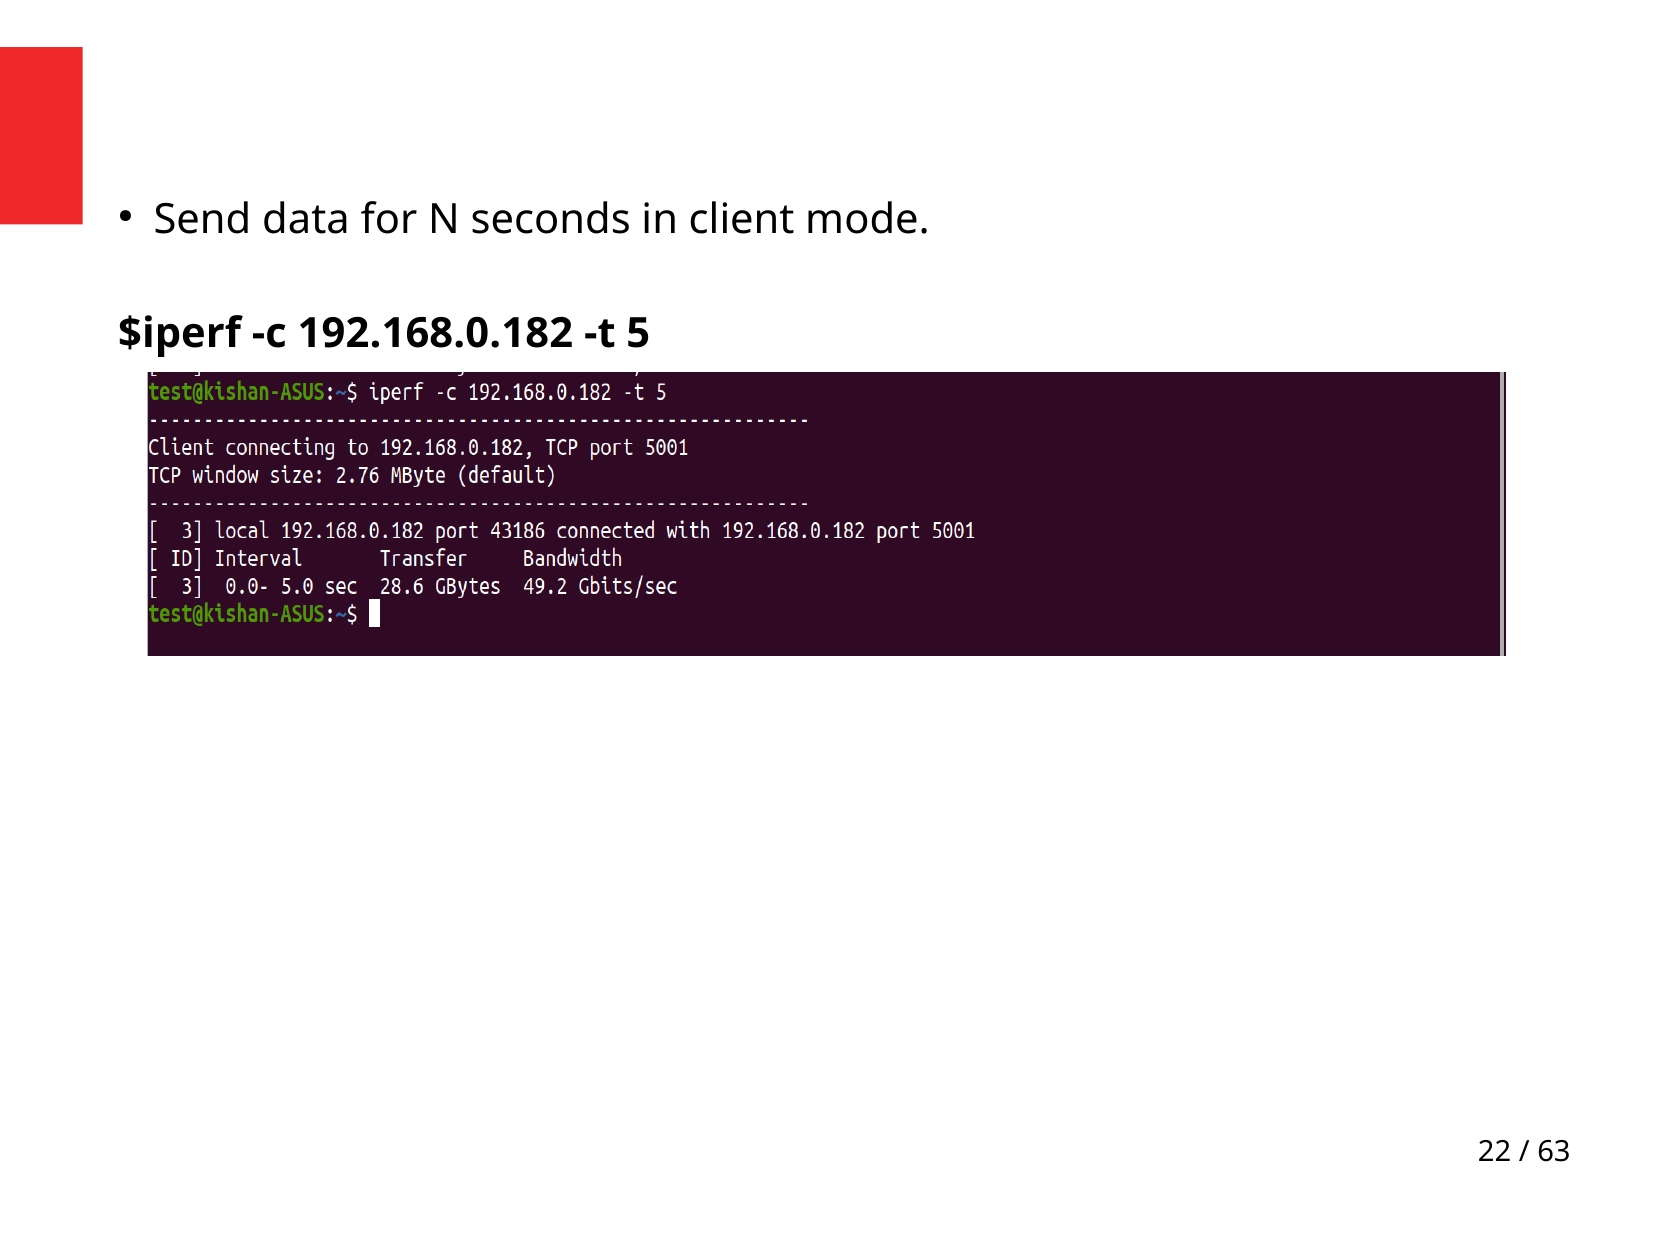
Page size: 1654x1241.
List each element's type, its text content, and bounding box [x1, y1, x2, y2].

subtitle Send data for N seconds in client mode. $iperf -c 192.168.0.182 -t 5 [118, 188, 1536, 1014]
picture [147, 372, 1506, 656]
